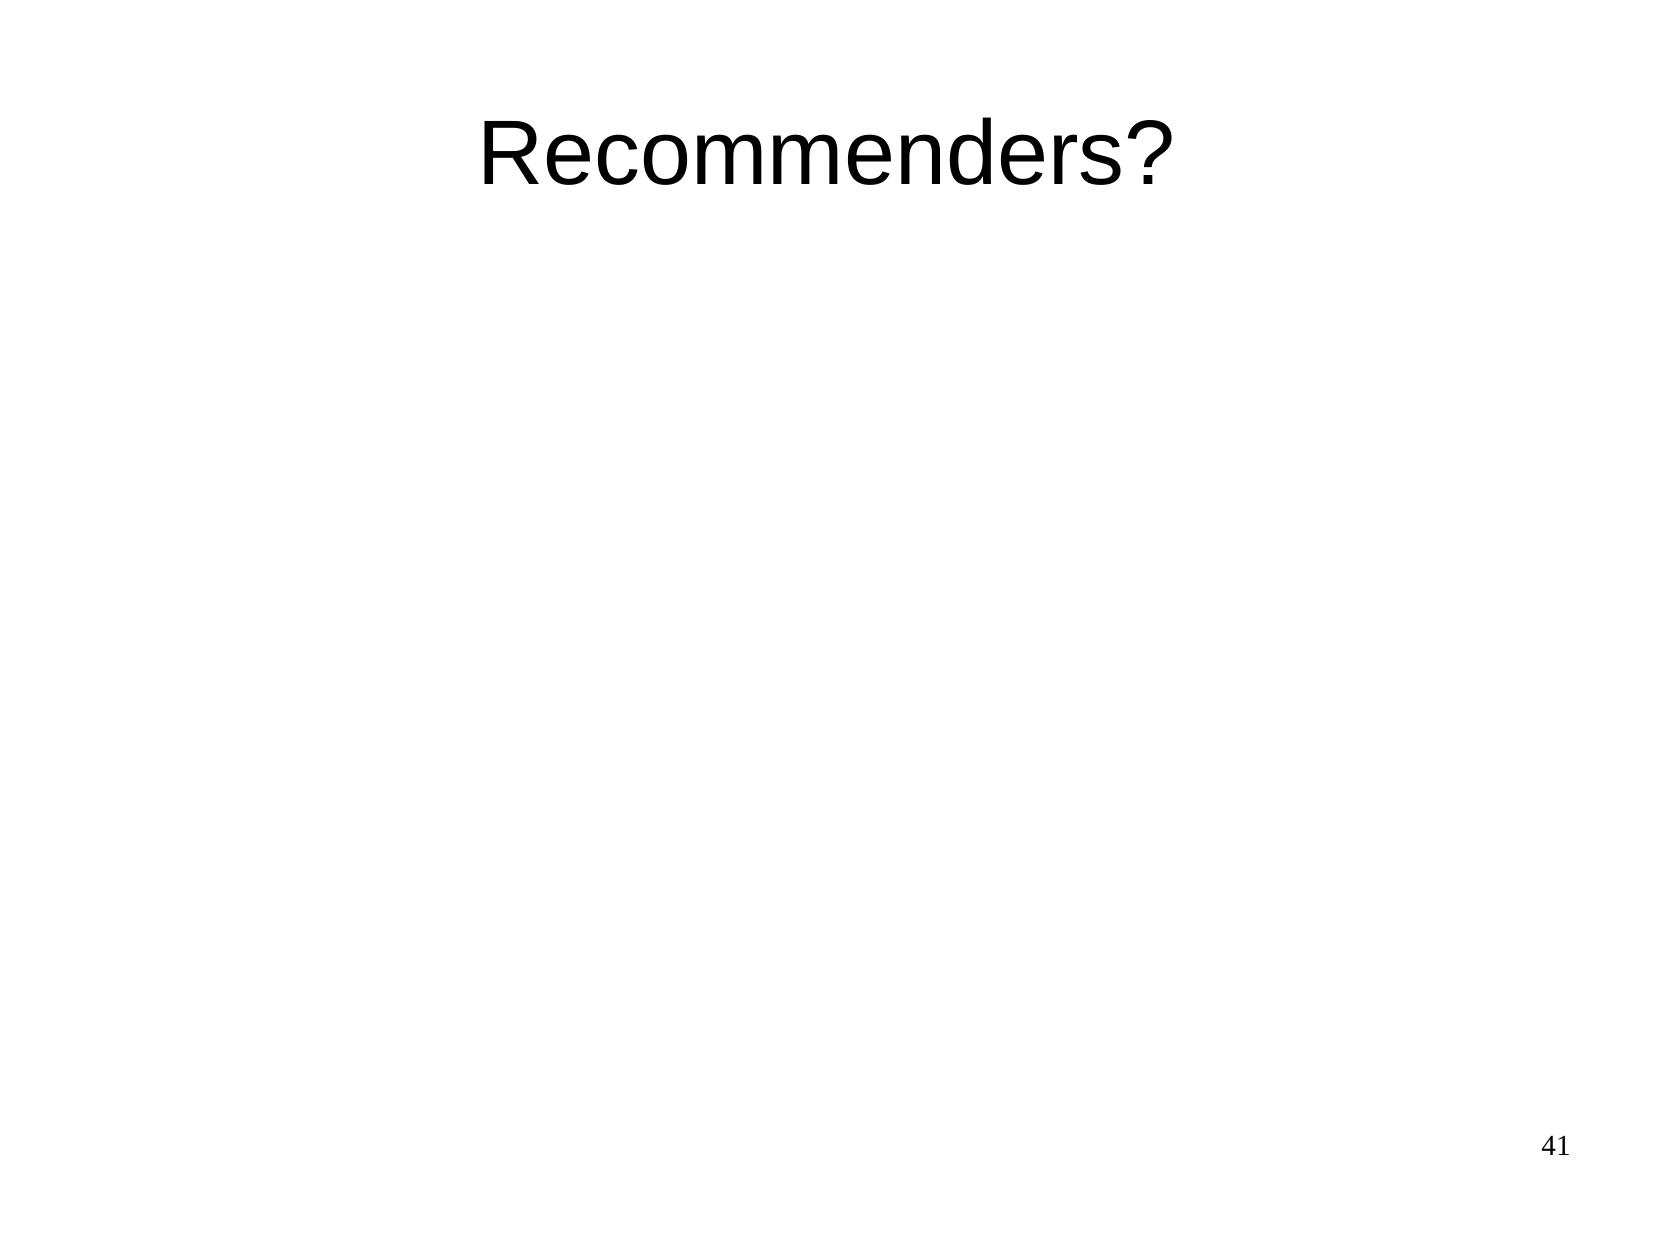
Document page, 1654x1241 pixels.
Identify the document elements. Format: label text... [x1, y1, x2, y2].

title Recommenders? [82, 49, 1571, 257]
